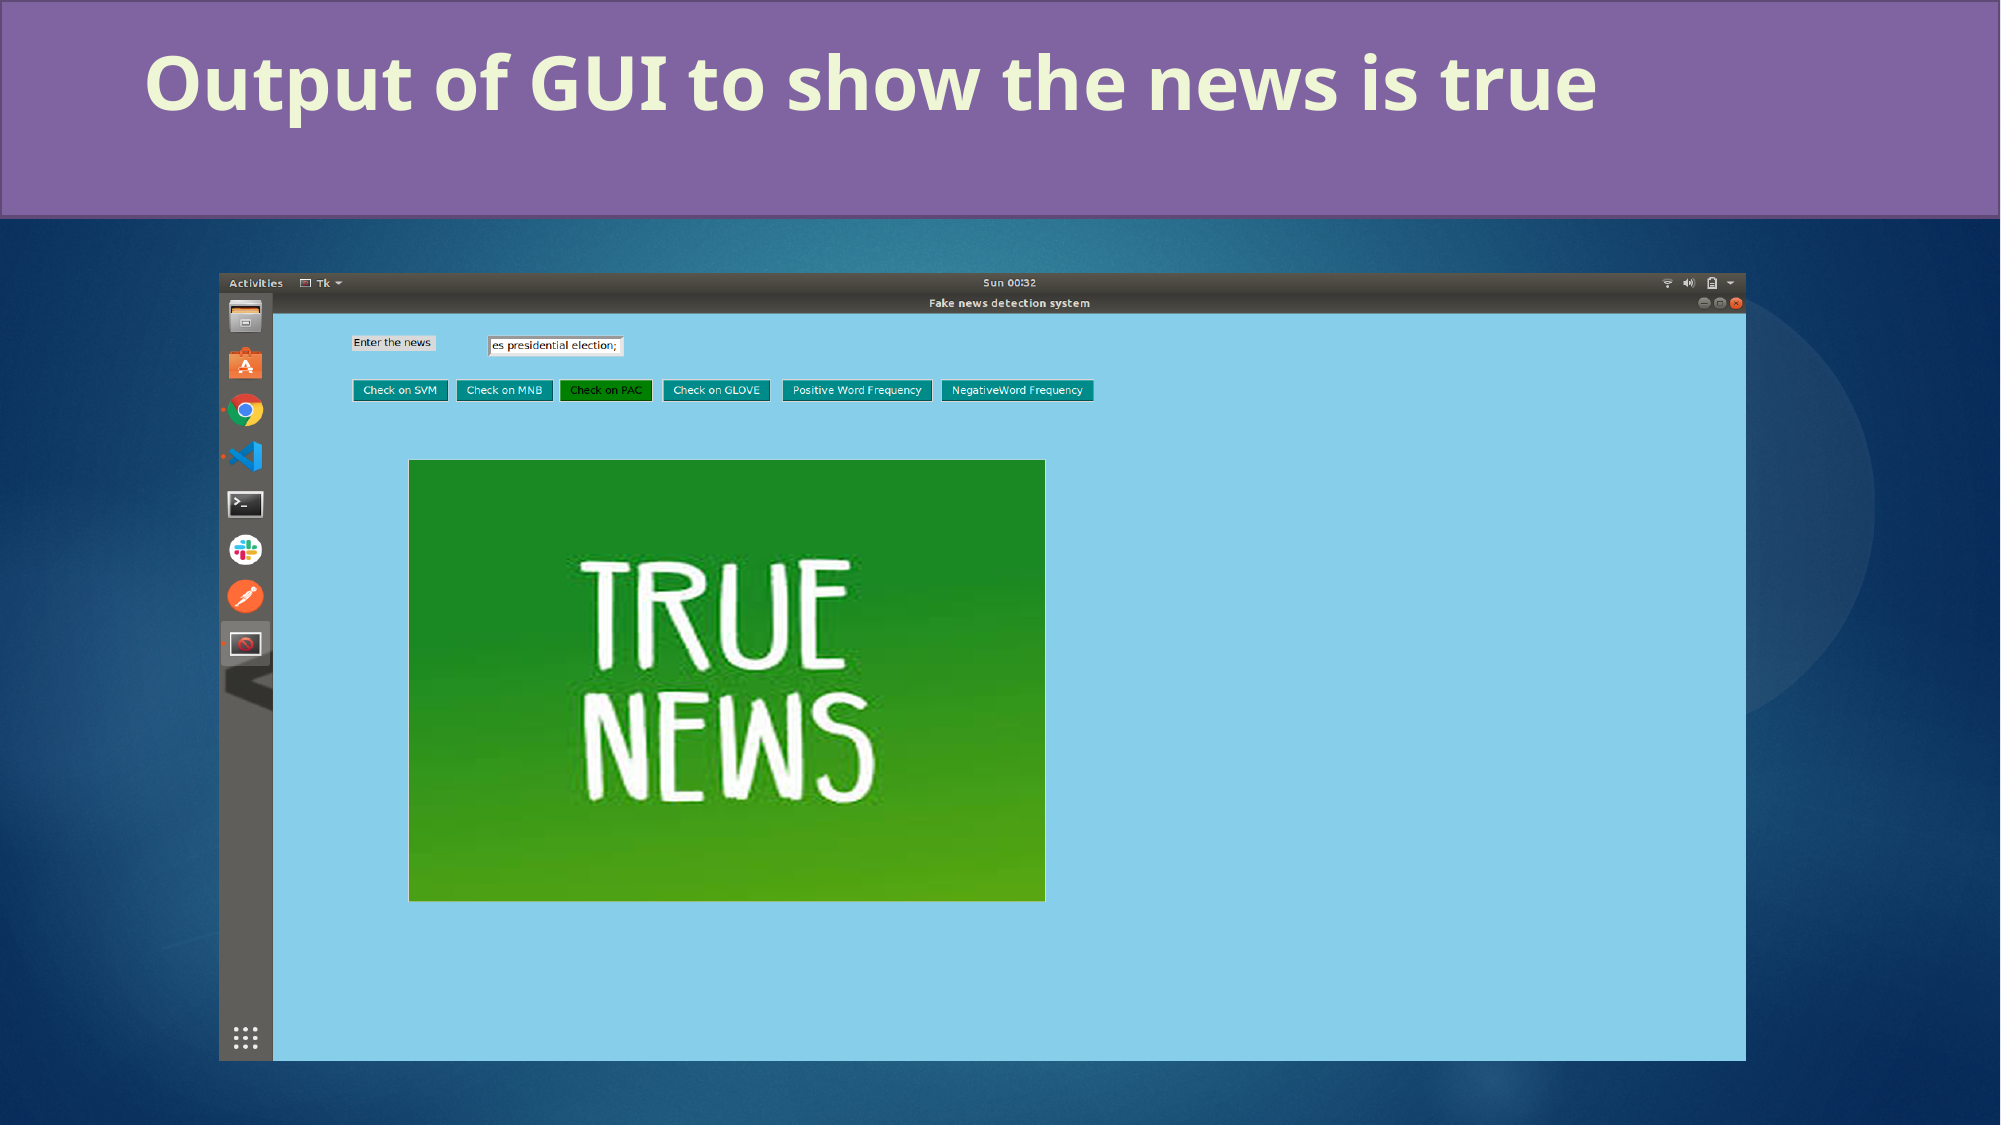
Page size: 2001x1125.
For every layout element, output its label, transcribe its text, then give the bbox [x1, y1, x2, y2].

text_box Output of GUI to show the news is true [24, 28, 1720, 244]
text_box [0, 0, 2000, 217]
picture [0, 0, 2001, 1125]
